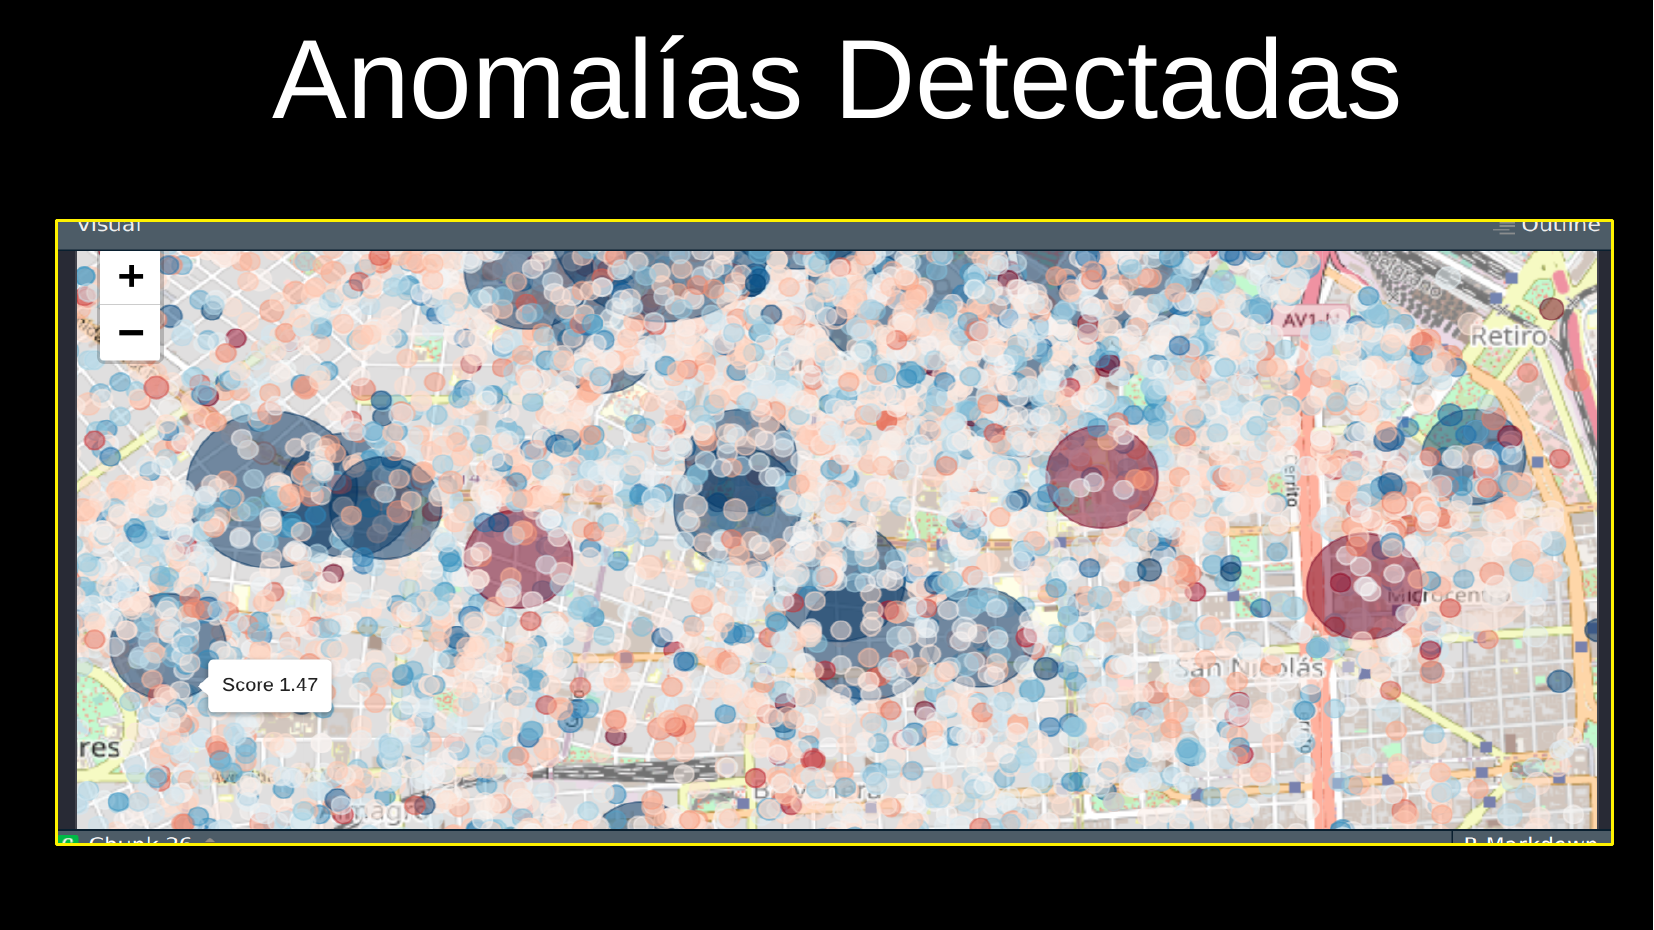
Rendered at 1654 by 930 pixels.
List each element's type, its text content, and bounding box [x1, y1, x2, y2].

picture [58, 221, 1612, 844]
text_box Anomalías Detectadas [94, 0, 1583, 151]
